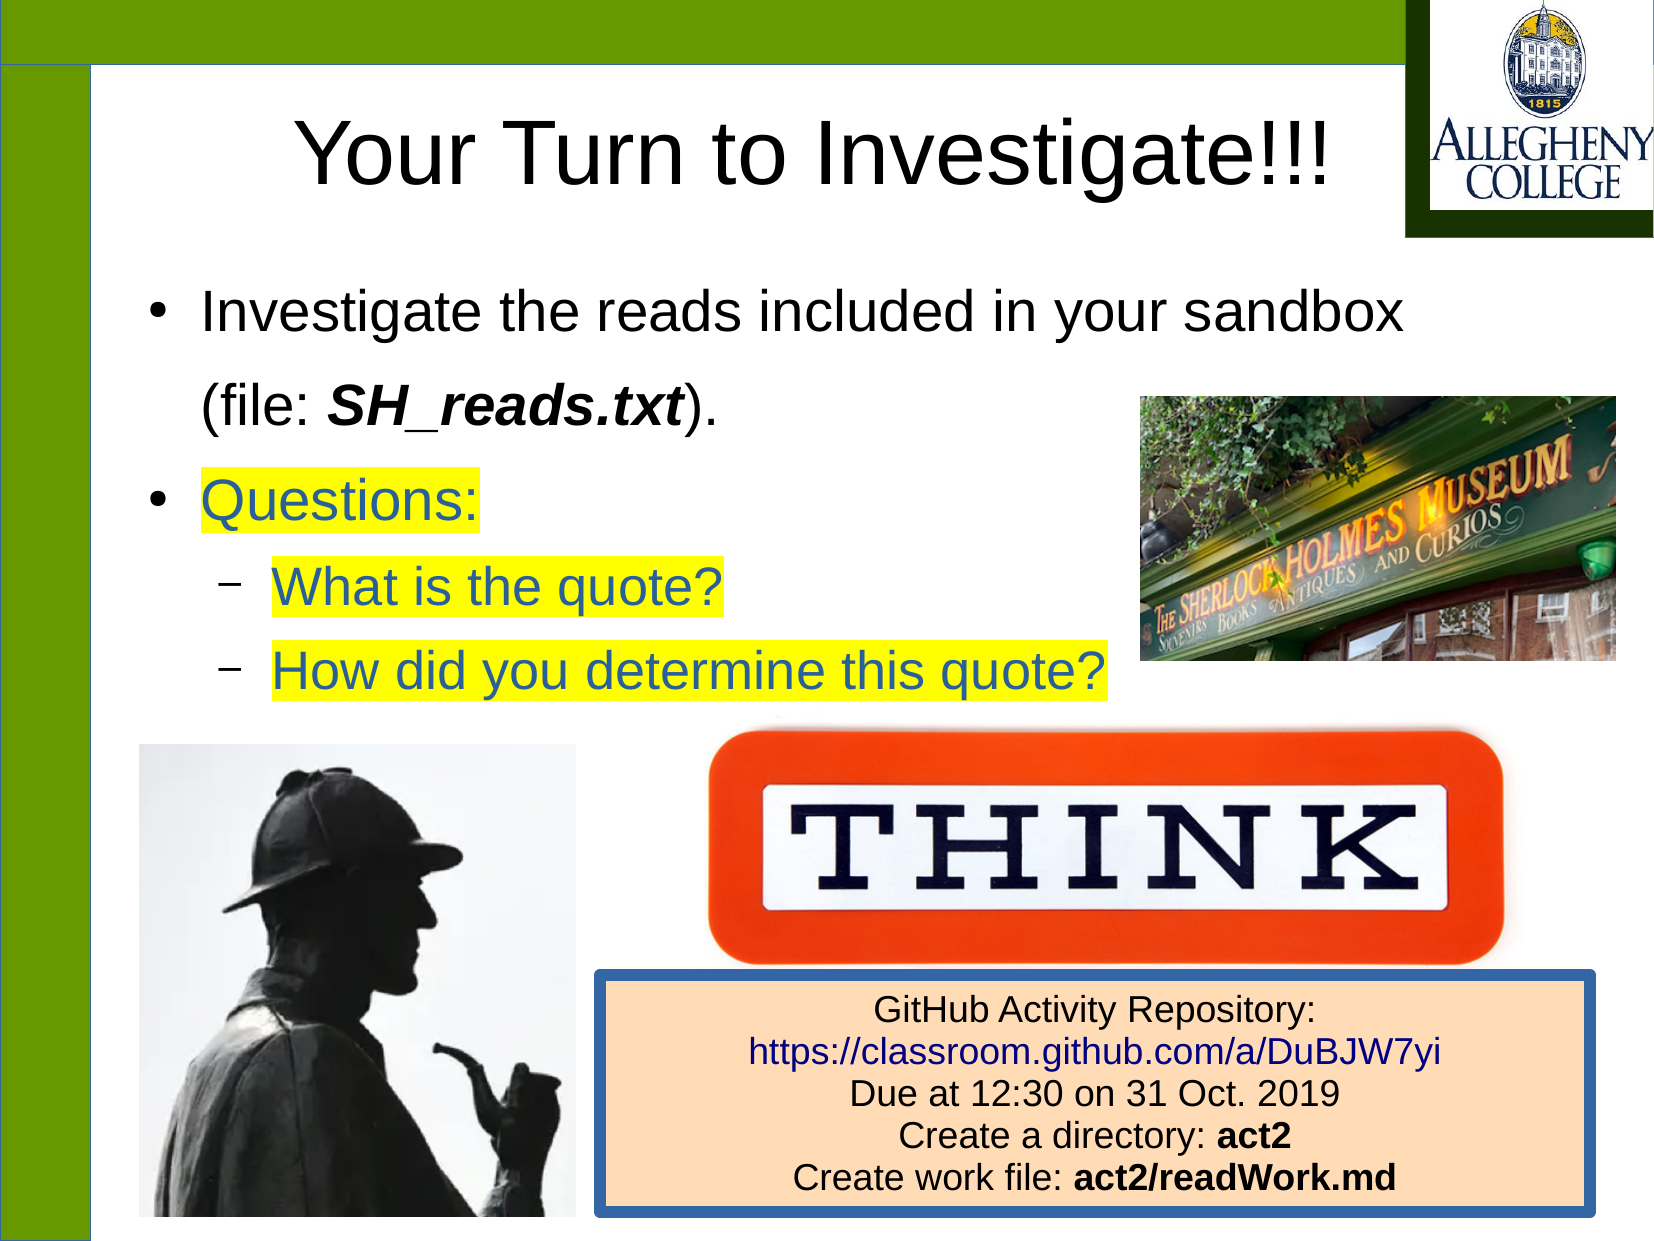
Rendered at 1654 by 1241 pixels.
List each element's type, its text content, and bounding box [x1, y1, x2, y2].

picture [1430, 0, 1654, 210]
text_box [0, 0, 1654, 1241]
text_box GitHub Activity Repository: https://classroom.github.com/a/DuBJW7yi Due at 12:30 on 31 Oct. 2019 Create a directory: act2 Create work file: act2/readWork.md [600, 975, 1591, 1212]
list Investigate the reads included in your sandbox (file: SH_reads.txt). Questions: What is the quote? How did you determine this quote? [129, 278, 1619, 729]
picture [1140, 396, 1616, 661]
title Your Turn to Investigate!!! [112, 65, 1515, 257]
picture [139, 744, 576, 1217]
picture [691, 705, 1525, 975]
